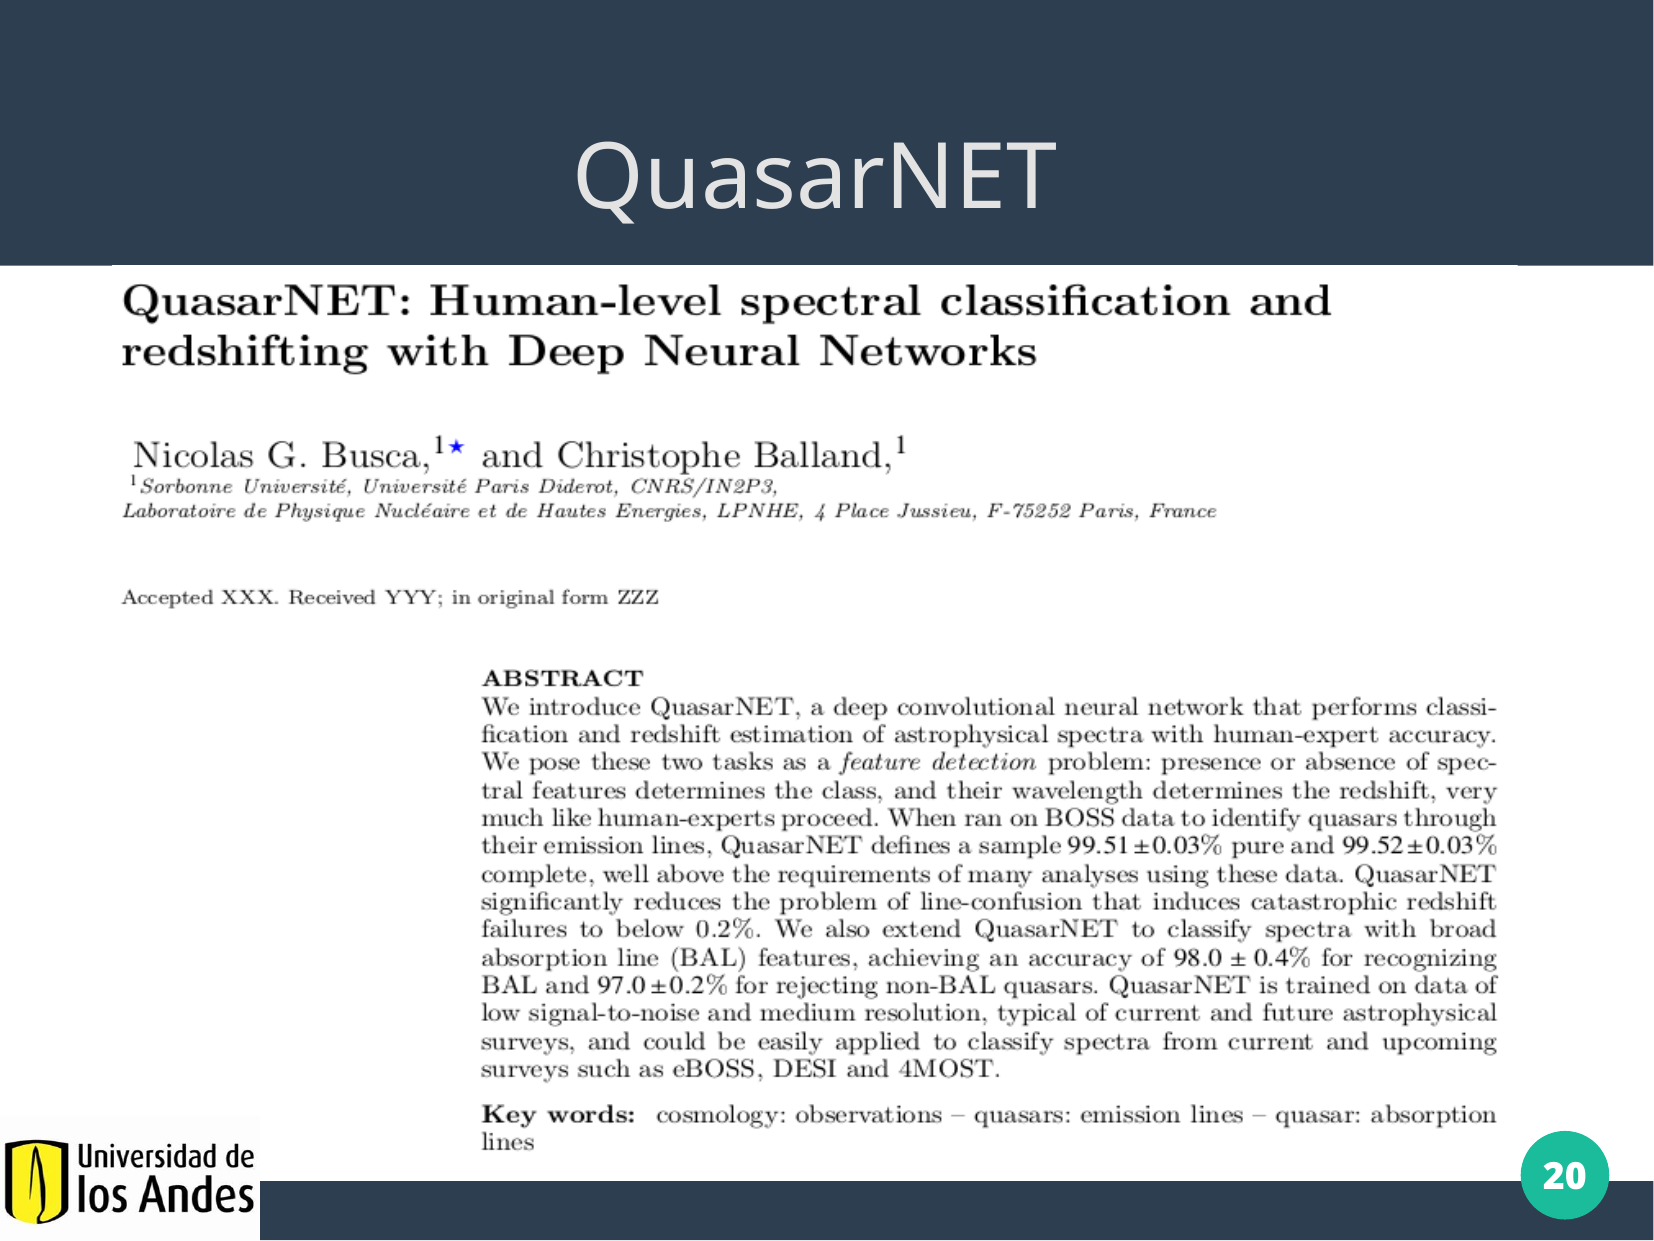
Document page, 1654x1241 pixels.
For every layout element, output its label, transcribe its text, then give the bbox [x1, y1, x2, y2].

title QuasarNET [106, 94, 1642, 252]
picture [0, 265, 1518, 1241]
